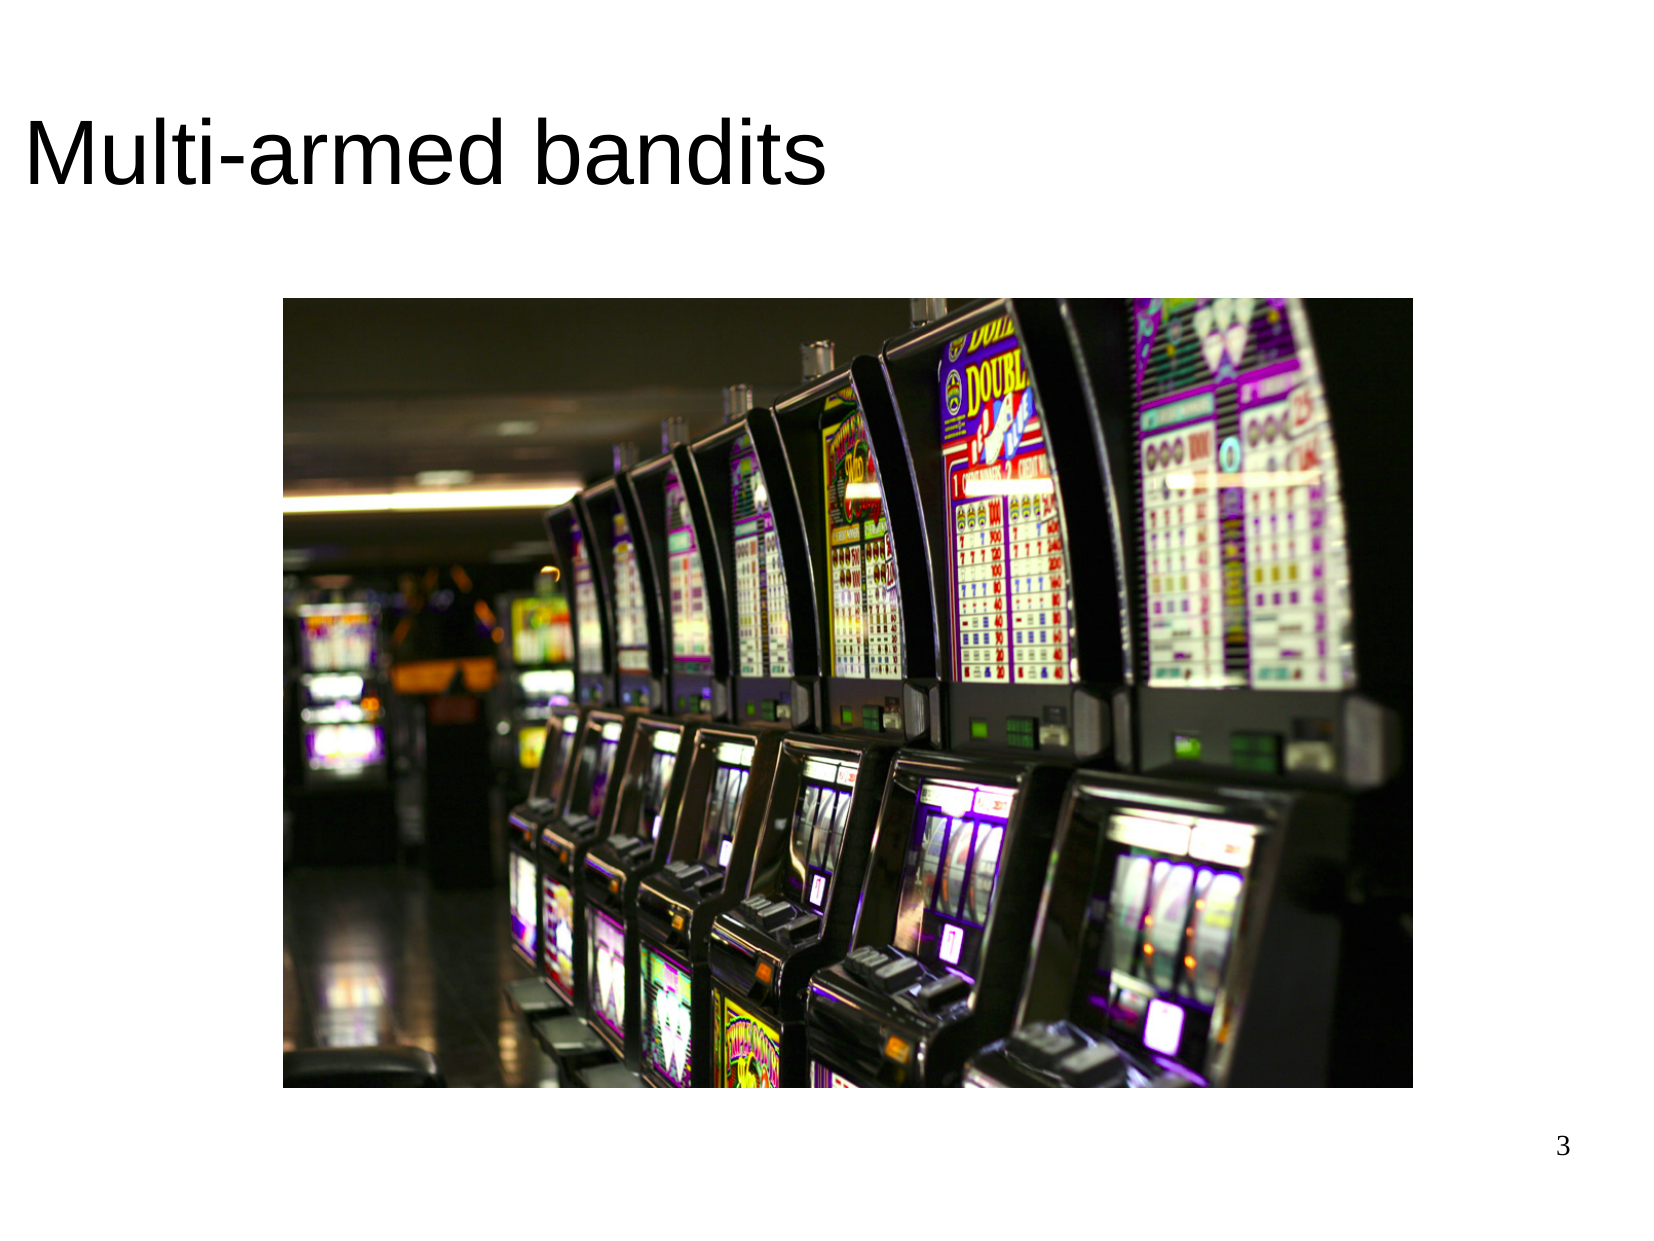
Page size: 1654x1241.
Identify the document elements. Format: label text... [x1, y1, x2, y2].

title Multi-armed bandits [23, 49, 1512, 257]
picture [283, 298, 1413, 1088]
